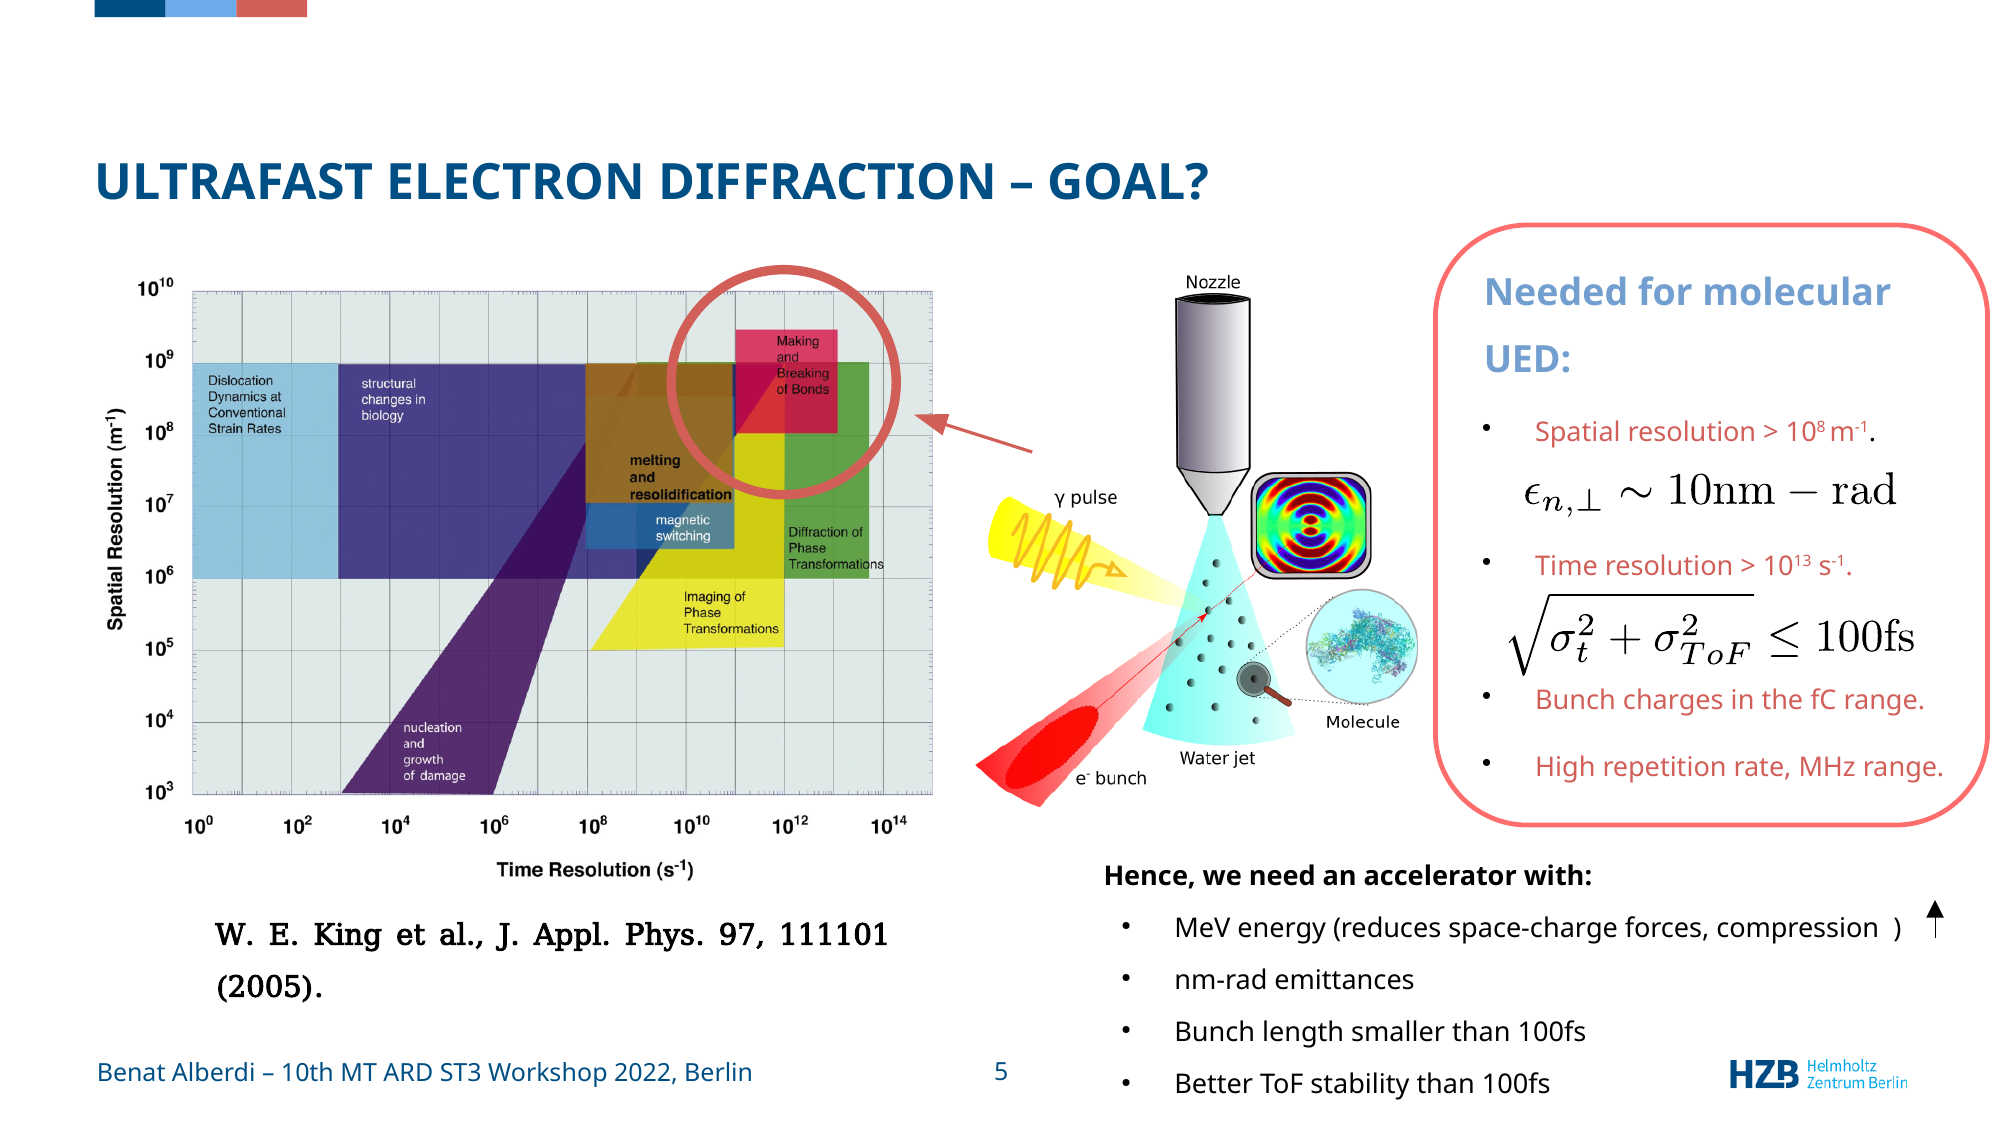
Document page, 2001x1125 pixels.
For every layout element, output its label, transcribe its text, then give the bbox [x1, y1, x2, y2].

text_box [671, 269, 897, 495]
picture [95, 269, 938, 883]
chart [1022, 520, 1141, 580]
list W. E. King et al., J. Appl. Phys. 97, 111101 (2005). [215, 898, 891, 974]
picture [951, 275, 1418, 816]
list Hence, we need an accelerator with: MeV energy (reduces space-charge forces, compression ) nm-rad emittances Bunch length smaller than 100fs Better ToF stability than 100fs [1103, 838, 1978, 1034]
title Ultrafast electron diffraction – goal? [94, 137, 1651, 211]
text_box [1435, 224, 1988, 826]
list Needed for molecular UED: Spatial resolution > 108 m-1. Time resolution > 1013 s-1. Bunch charges in the fC range. High repetition rate, MHz range. [1464, 260, 2000, 873]
